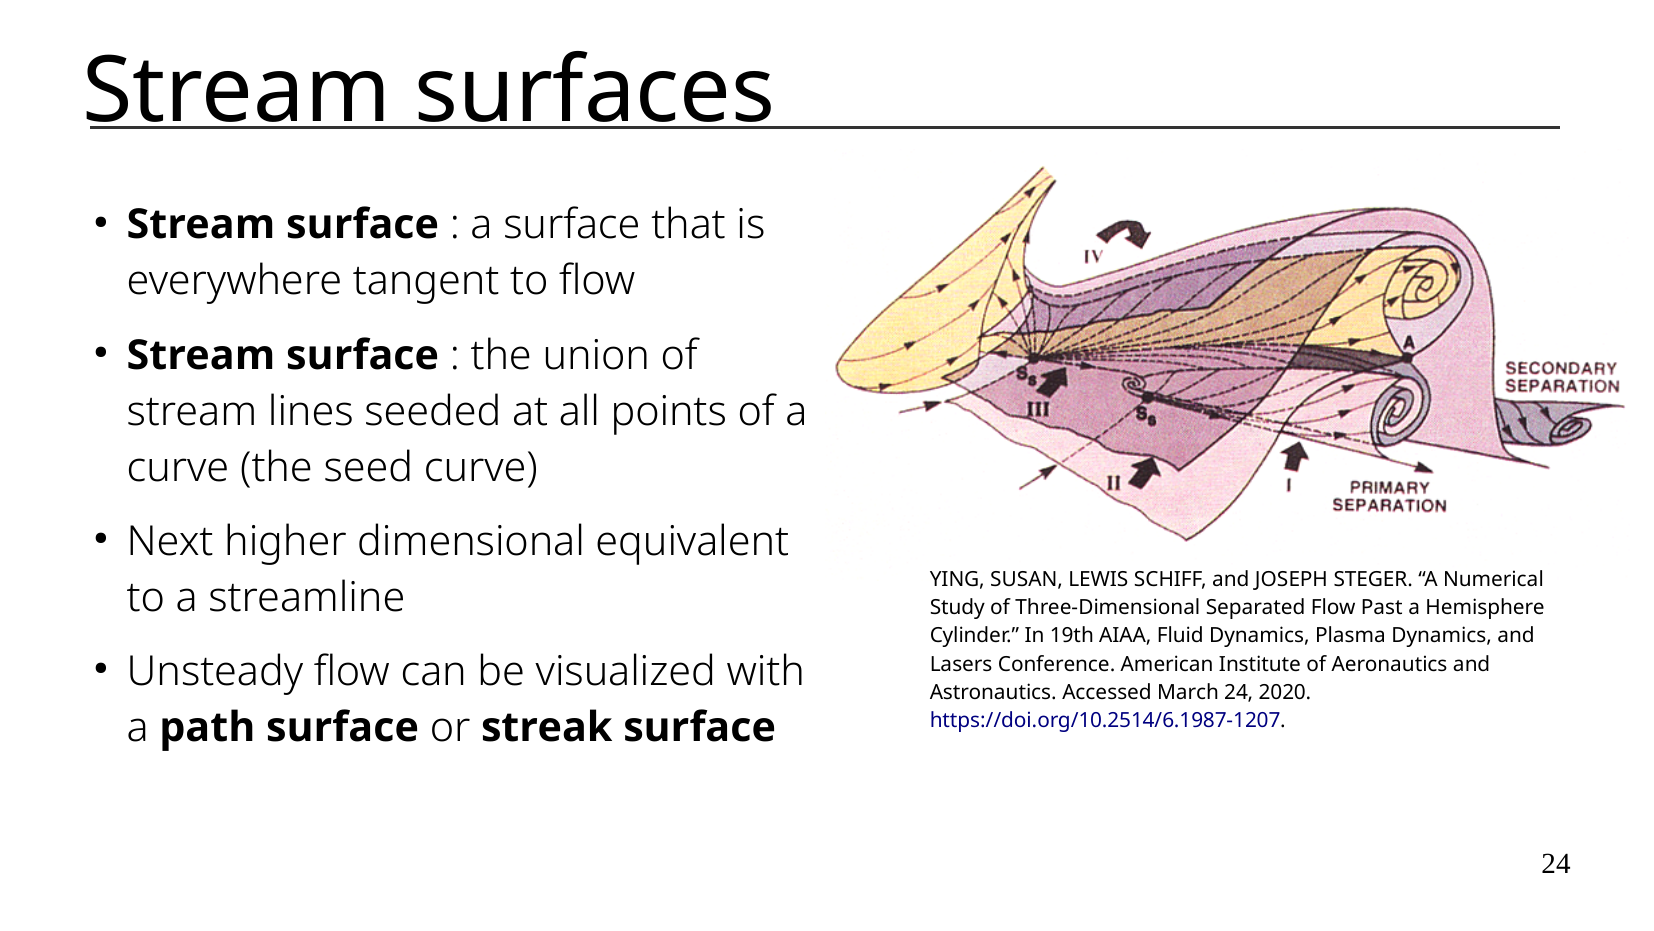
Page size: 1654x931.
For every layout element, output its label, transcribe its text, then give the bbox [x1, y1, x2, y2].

list Stream surface : a surface that is everywhere tangent to flow Stream surface : the union of stream lines seeded at all points of a curve (the seed curve) Next higher dimensional equivalent to a streamline Unsteady flow can be visualized with a path surface or streak surface [82, 195, 809, 811]
text_box YING, SUSAN, LEWIS SCHIFF, and JOSEPH STEGER. “A Numerical Study of Three-Dimensional Separated Flow Past a Hemisphere Cylinder.” In 19th AIAA, Fluid Dynamics, Plasma Dynamics, and Lasers Conference. American Institute of Aeronautics and Astronautics. Accessed March 24, 2020. https://doi.org/10.2514/6.1987-1207. [915, 556, 1606, 724]
picture [825, 149, 1630, 581]
title Stream surfaces [82, 32, 1571, 140]
